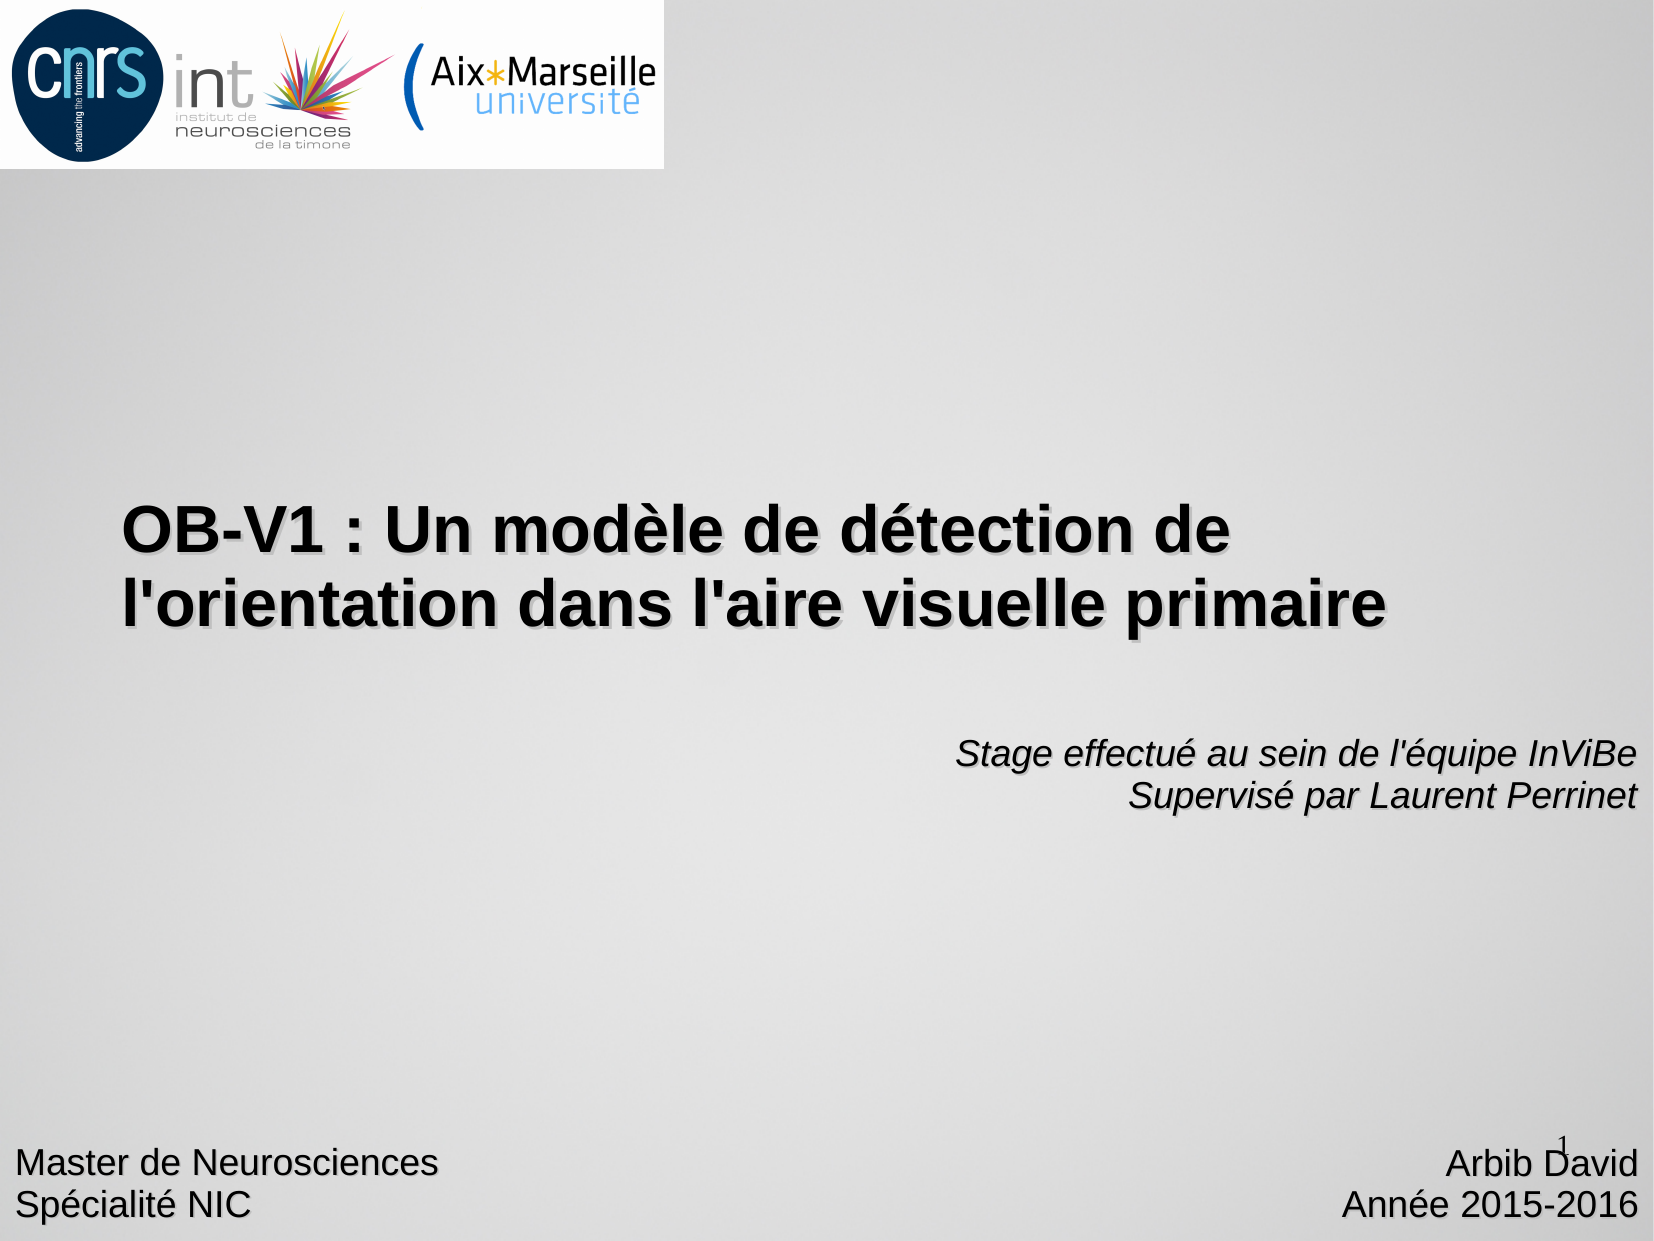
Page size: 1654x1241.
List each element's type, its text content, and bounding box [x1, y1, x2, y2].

picture [0, 0, 1654, 1241]
text_box Arbib David Année 2015-2016 [1322, 1134, 1654, 1241]
text_box OB-V1 : Un modèle de détection de l'orientation dans l'aire visuelle primaire [106, 484, 1512, 649]
text_box Master de Neurosciences Spécialité NIC [0, 1133, 461, 1233]
text_box Stage effectué au sein de l'équipe InViBe Supervisé par Laurent Perrinet [931, 725, 1653, 825]
